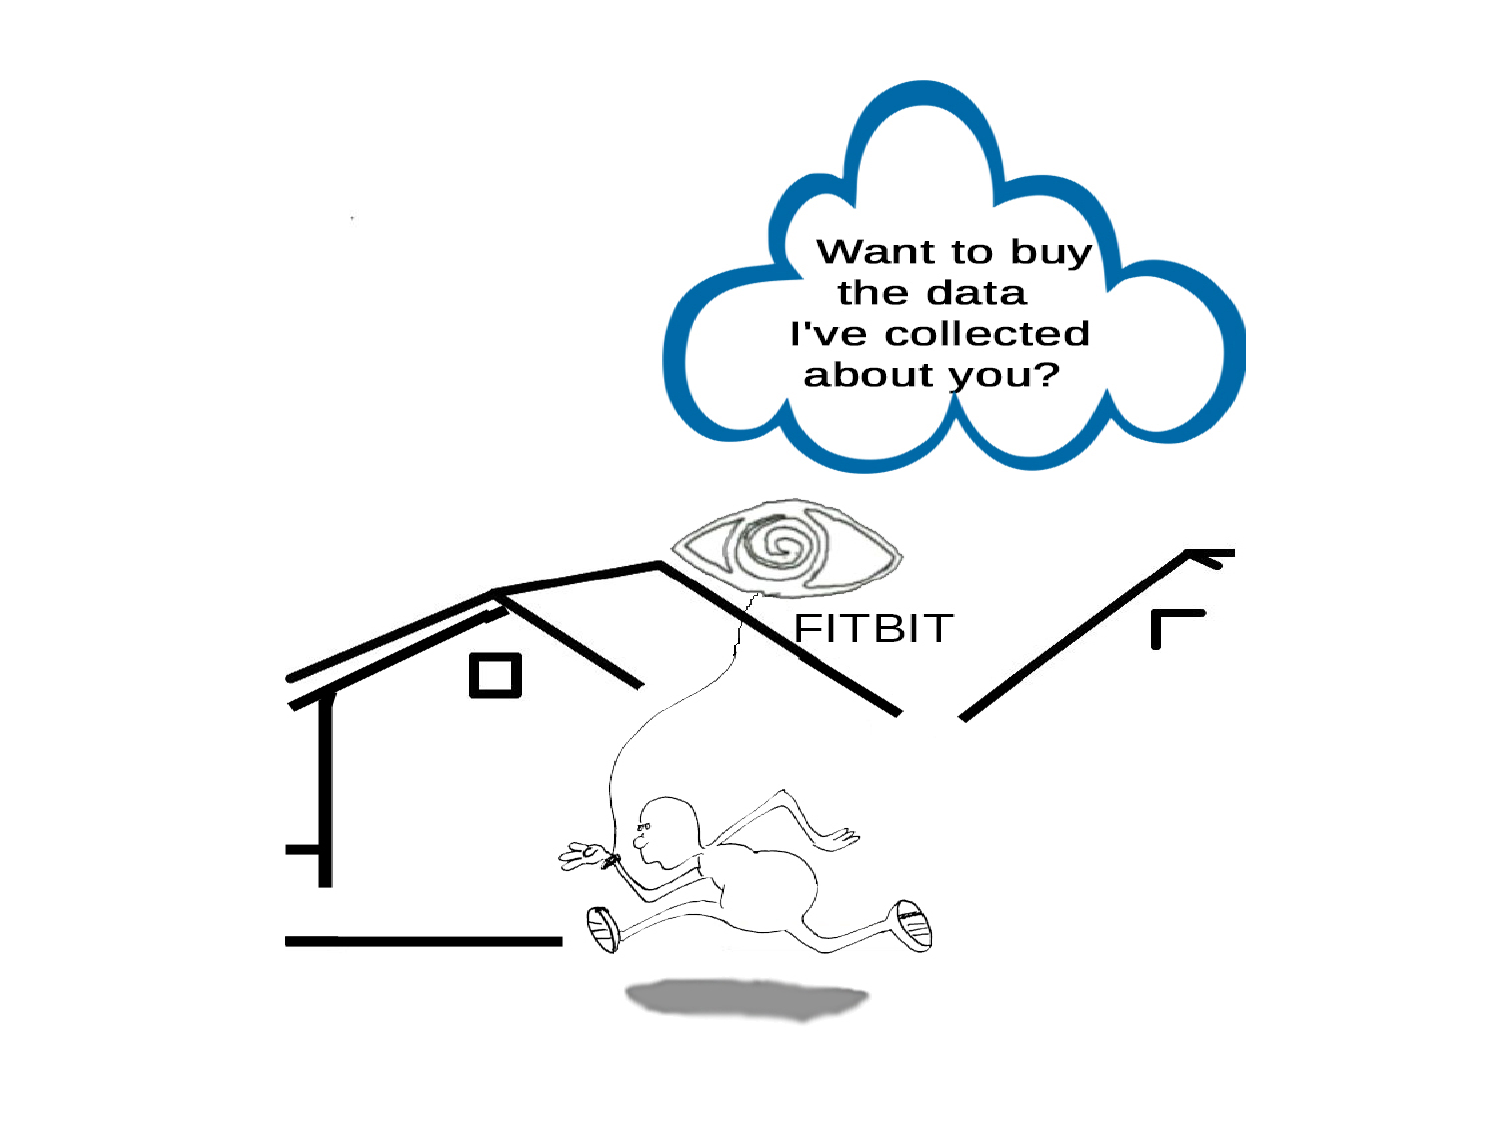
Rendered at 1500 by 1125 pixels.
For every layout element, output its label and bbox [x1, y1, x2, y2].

picture [285, 80, 1246, 1081]
